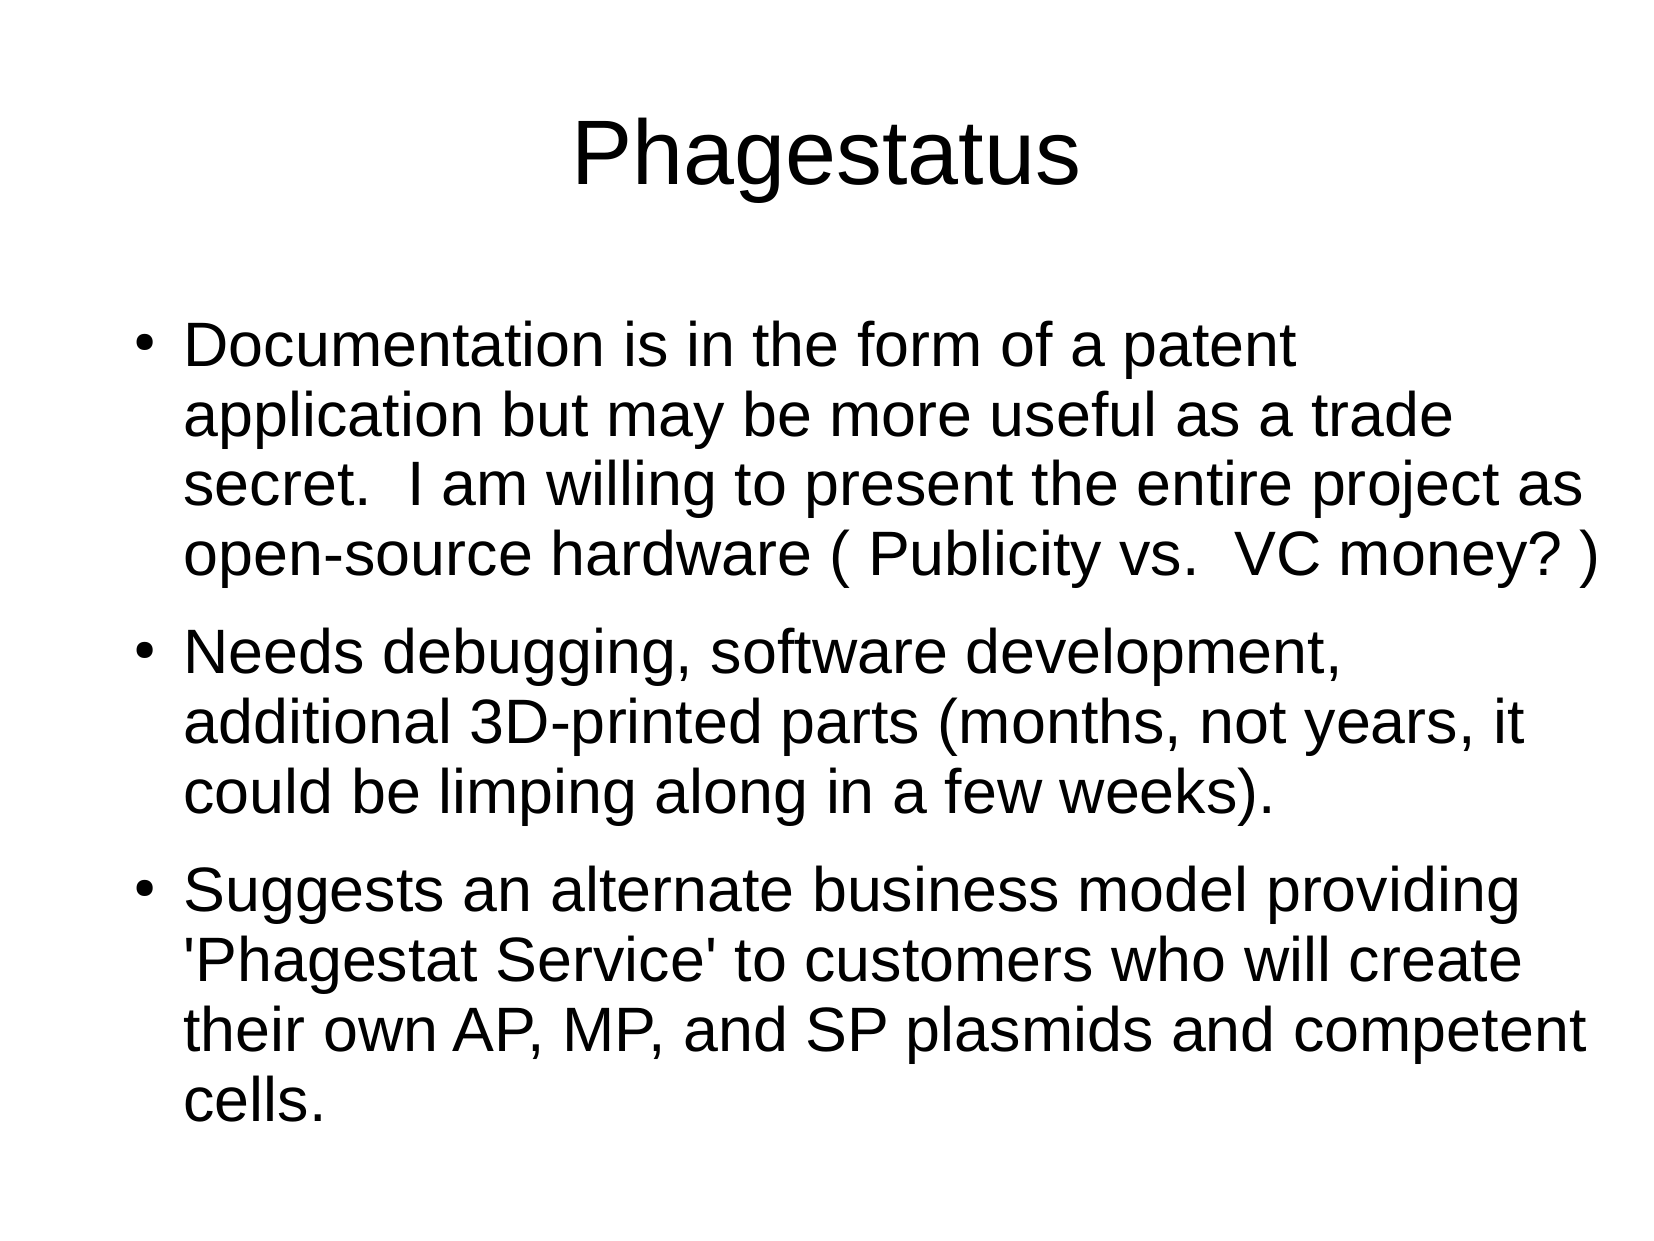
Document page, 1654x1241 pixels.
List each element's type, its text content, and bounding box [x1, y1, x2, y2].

title Phagestatus [82, 49, 1571, 257]
list Documentation is in the form of a patent application but may be more useful as a trade secret. I am willing to present the entire project as open-source hardware ( Publicity vs. VC money? ) Needs debugging, software development, additional 3D-printed parts (months, not years, it could be limping along in a few weeks). Suggests an alternate business model providing 'Phagestat Service' to customers who will create their own AP, MP, and SP plasmids and competent cells. [116, 211, 1606, 1156]
